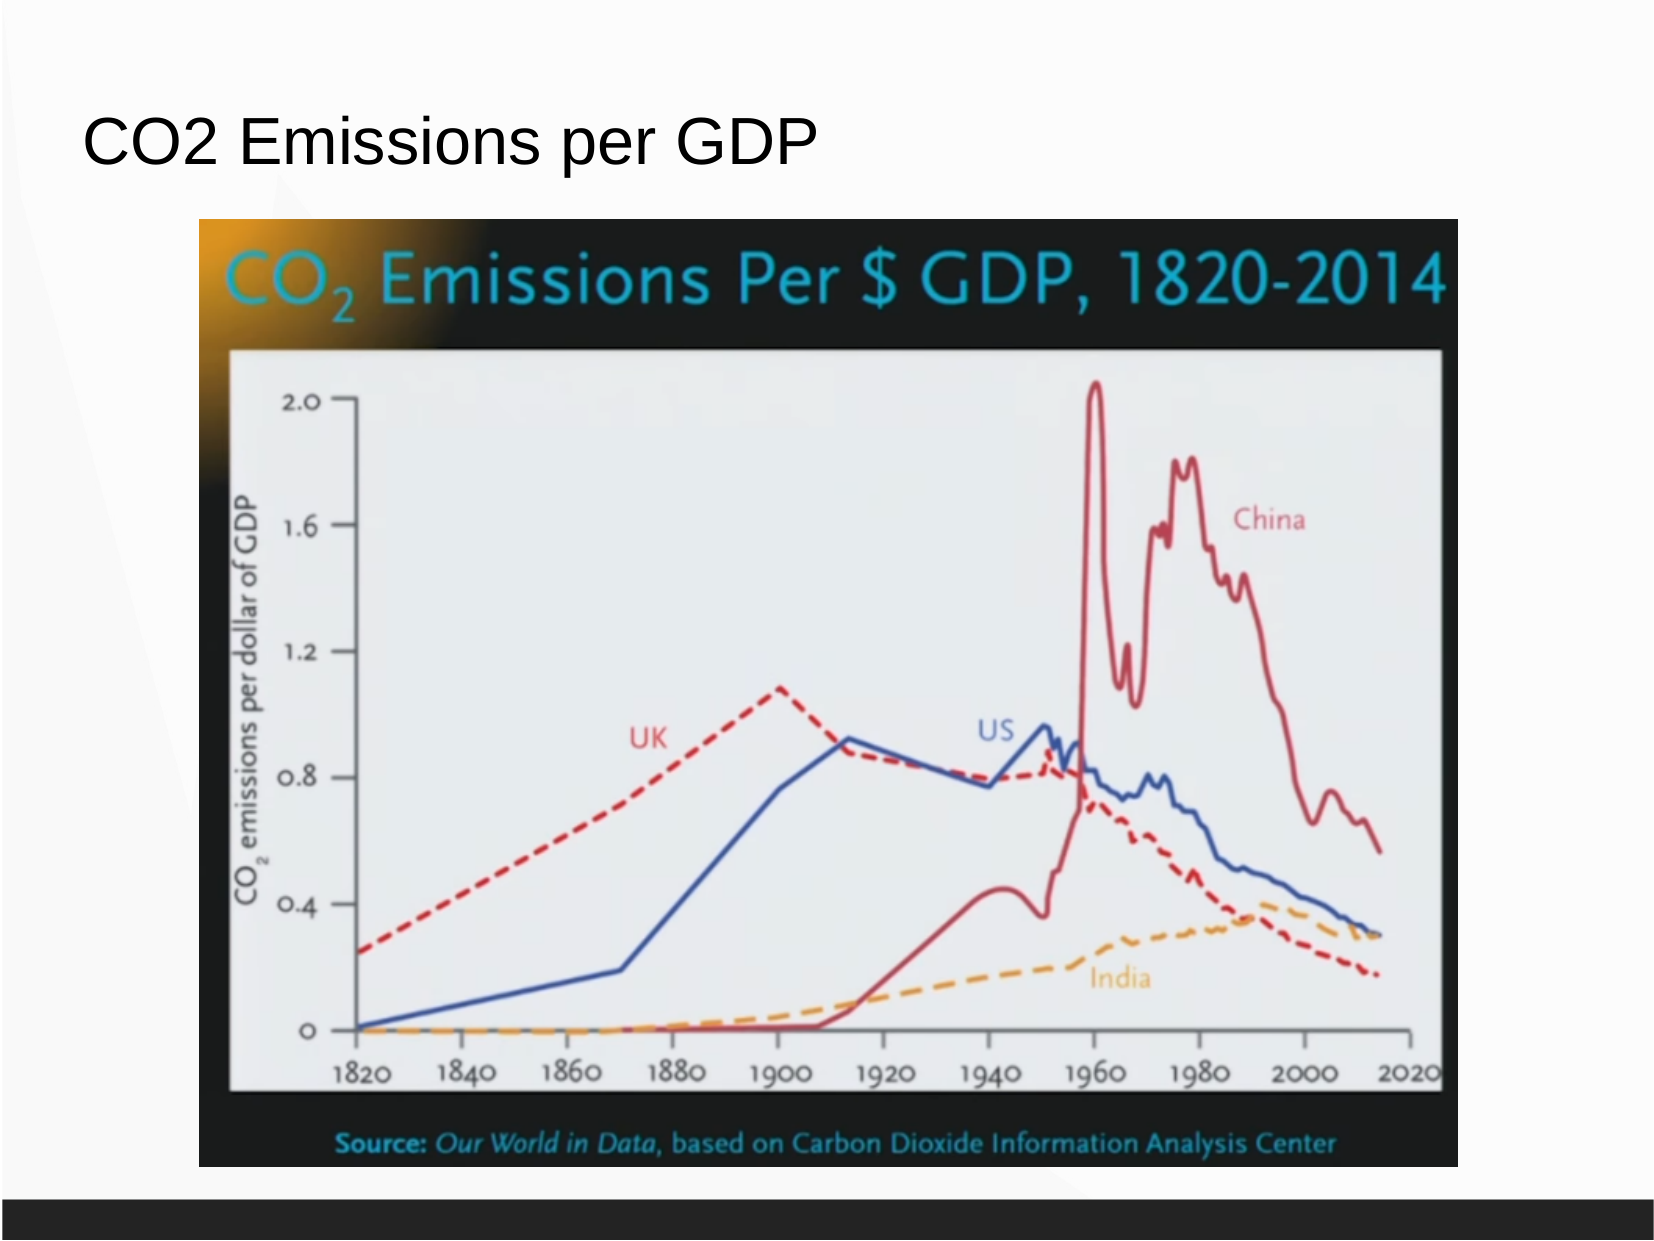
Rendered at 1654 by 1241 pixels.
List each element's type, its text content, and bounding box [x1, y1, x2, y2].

title CO2 Emissions per GDP [82, 45, 1571, 238]
picture [2, 0, 1654, 1241]
